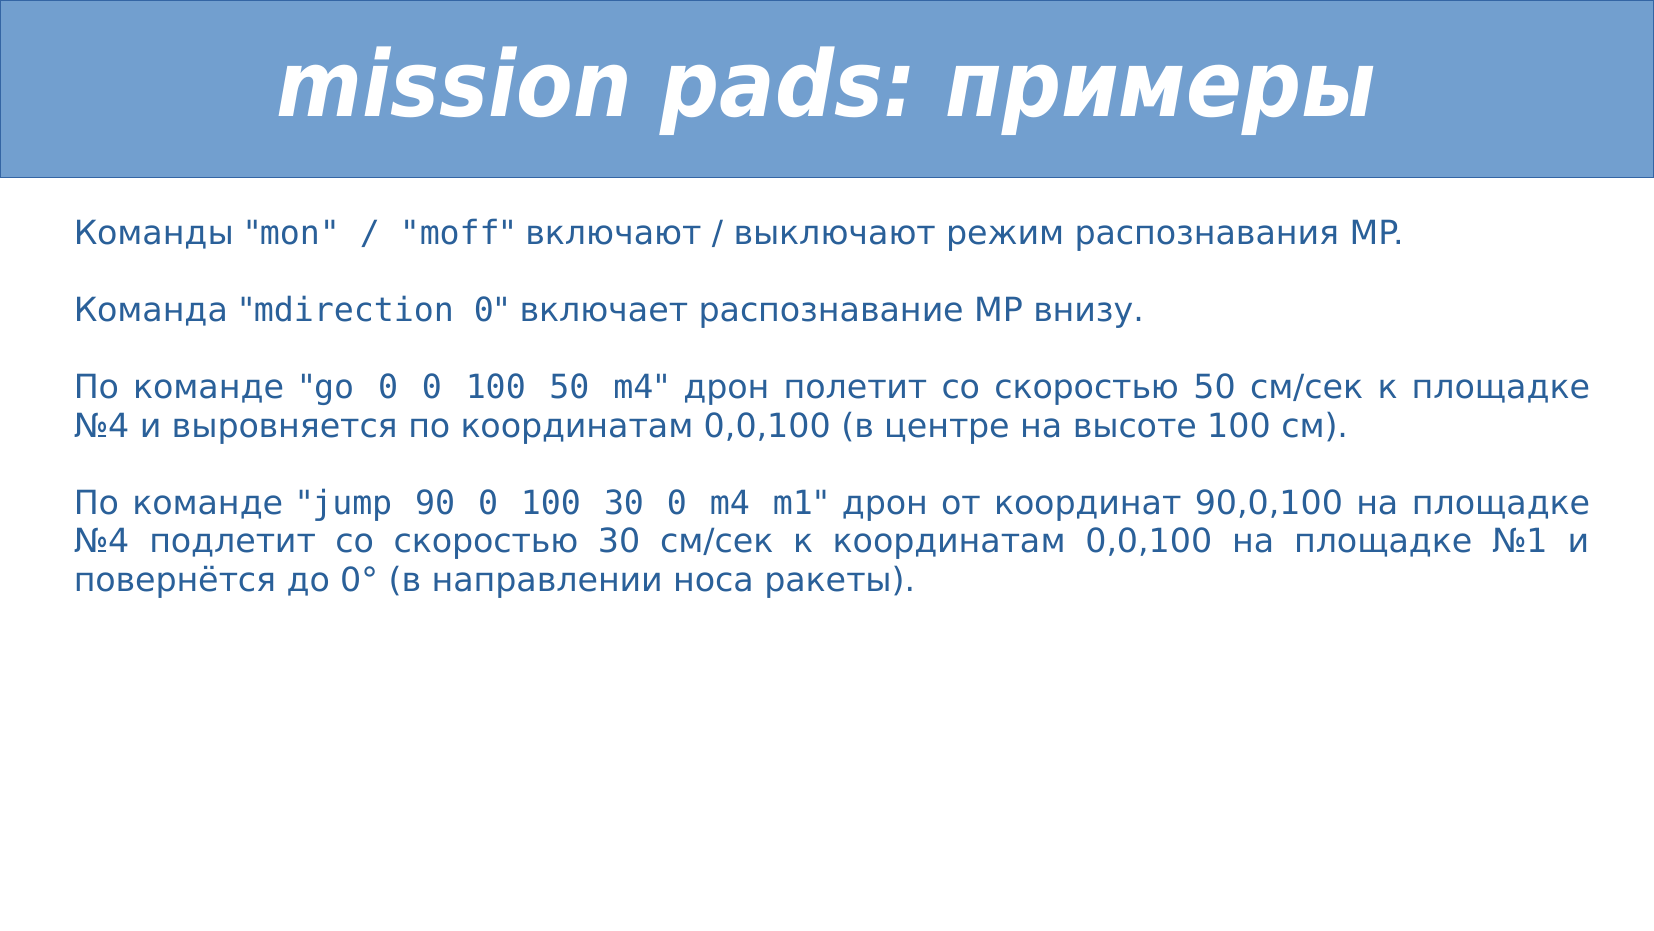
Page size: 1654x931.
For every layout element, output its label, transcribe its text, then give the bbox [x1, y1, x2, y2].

text_box [0, 0, 1654, 178]
text_box Команды "mon" / "moff" включают / выключают режим распознавания MP. Команда "mdirection 0" включает распознавание MP внизу. По команде "go 0 0 100 50 m4" дрон полетит со скоростью 50 см/сек к площадке №4 и выровняется по координатам 0,0,100 (в центре на высоте 100 см). По команде "jump 90 0 100 30 0 m4 m1" дрон от координат 90,0,100 на площадке №4 подлетит со скоростью 30 см/сек к координатам 0,0,100 на площадке №1 и повернётся до 0° (в направлении носа ракеты). [59, 206, 1607, 684]
text_box mission pads: примеры [11, 23, 1642, 178]
